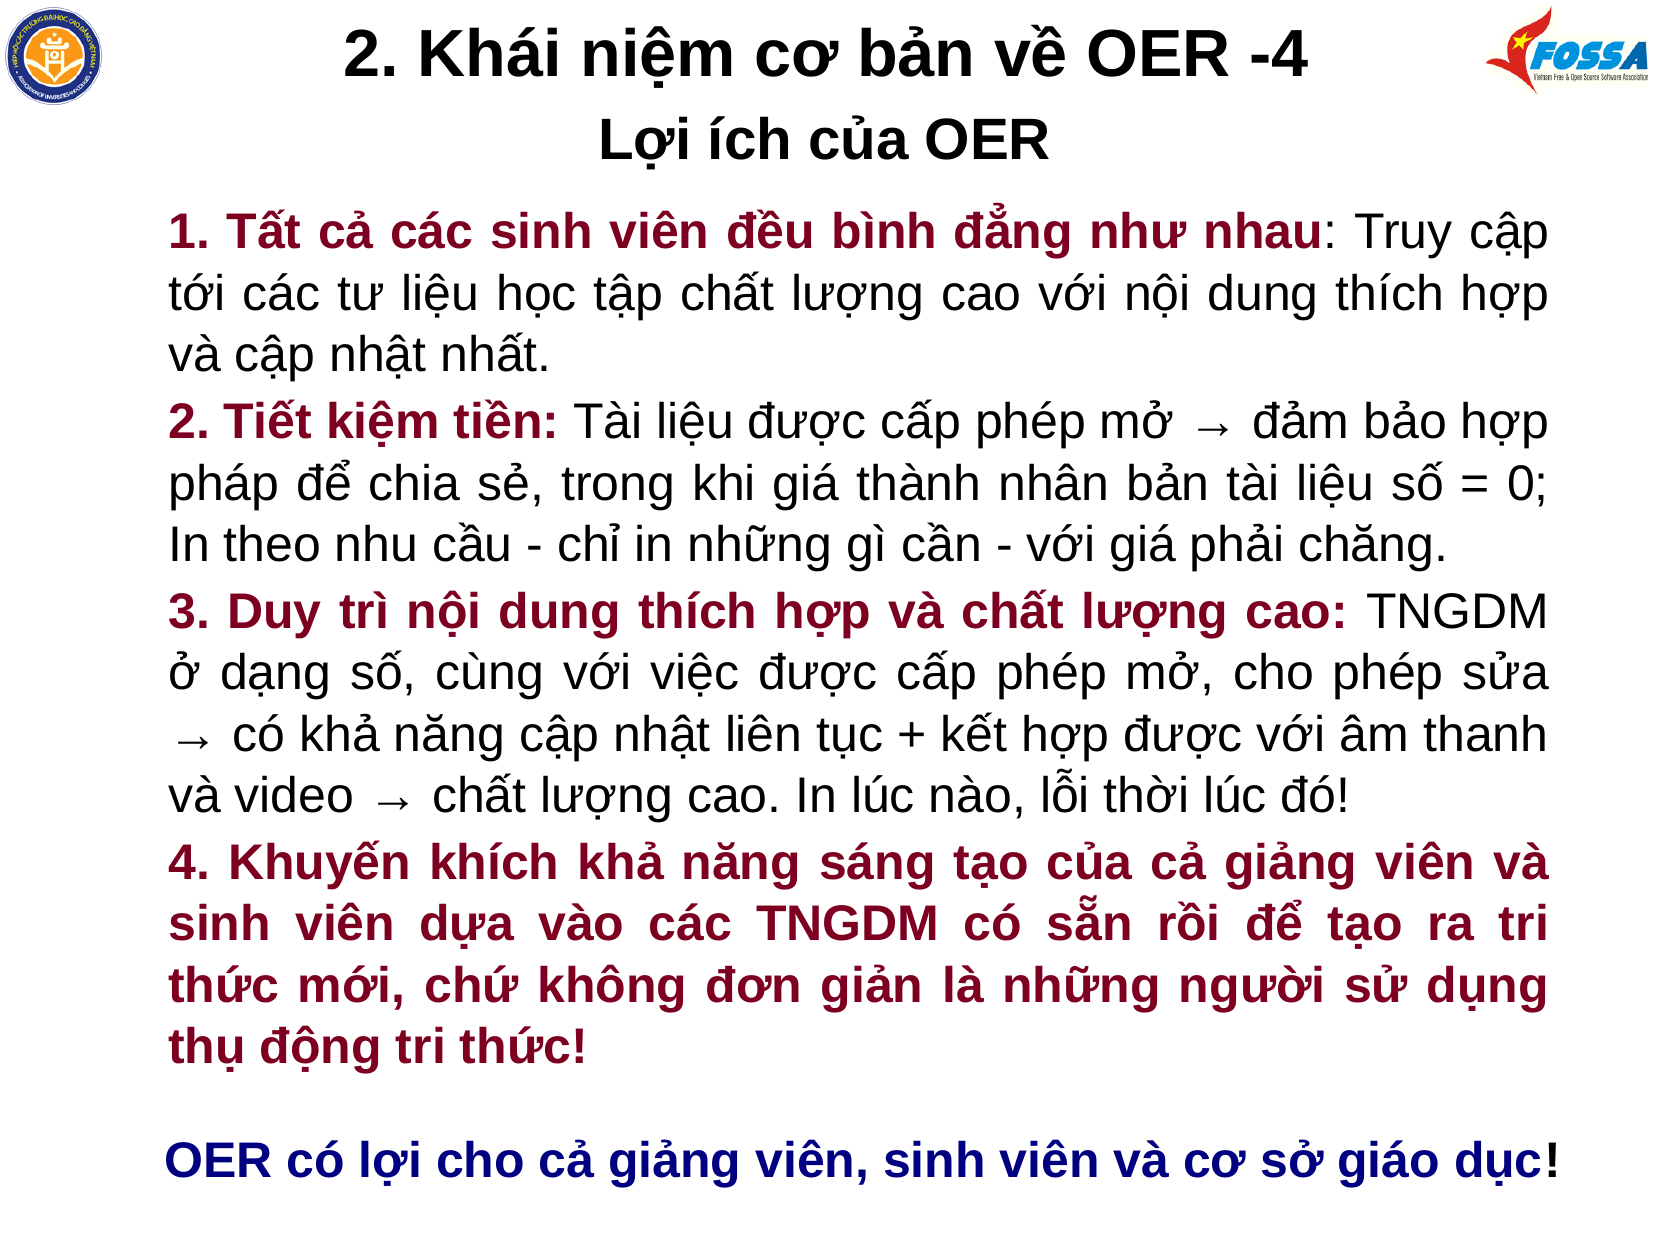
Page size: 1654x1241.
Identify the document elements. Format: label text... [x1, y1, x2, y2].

title 2. Khái niệm cơ bản về OER -4 [107, 15, 1485, 91]
text_box 1. Tất cả các sinh viên đều bình đẳng như nhau: Truy cập tới các tư liệu học tập chất lượng cao với nội dung thích hợp và cập nhật nhất. 2. Tiết kiệm tiền: Tài liệu được cấp phép mở → đảm bảo hợp pháp để chia sẻ, trong khi giá thành nhân bản tài liệu số = 0; In theo nhu cầu - chỉ in những gì cần - với giá phải chăng. 3. Duy trì nội dung thích hợp và chất lượng cao: TNGDM ở dạng số, cùng với việc được cấp phép mở, cho phép sửa → có khả năng cập nhật liên tục + kết hợp được với âm thanh và video → chất lượng cao. In lúc nào, lỗi thời lúc đó! 4. Khuyến khích khả năng sáng tạo của cả giảng viên và sinh viên dựa vào các TNGDM có sẵn rồi để tạo ra tri thức mới, chứ không đơn giản là những người sử dụng thụ động tri thức! [94, 180, 1565, 1088]
picture [1485, 5, 1648, 95]
picture [1, 5, 107, 93]
text_box Lợi ích của OER [0, 93, 1651, 180]
text_box OER có lợi cho cả giảng viên, sinh viên và cơ sở giáo dục! [107, 1124, 1619, 1220]
